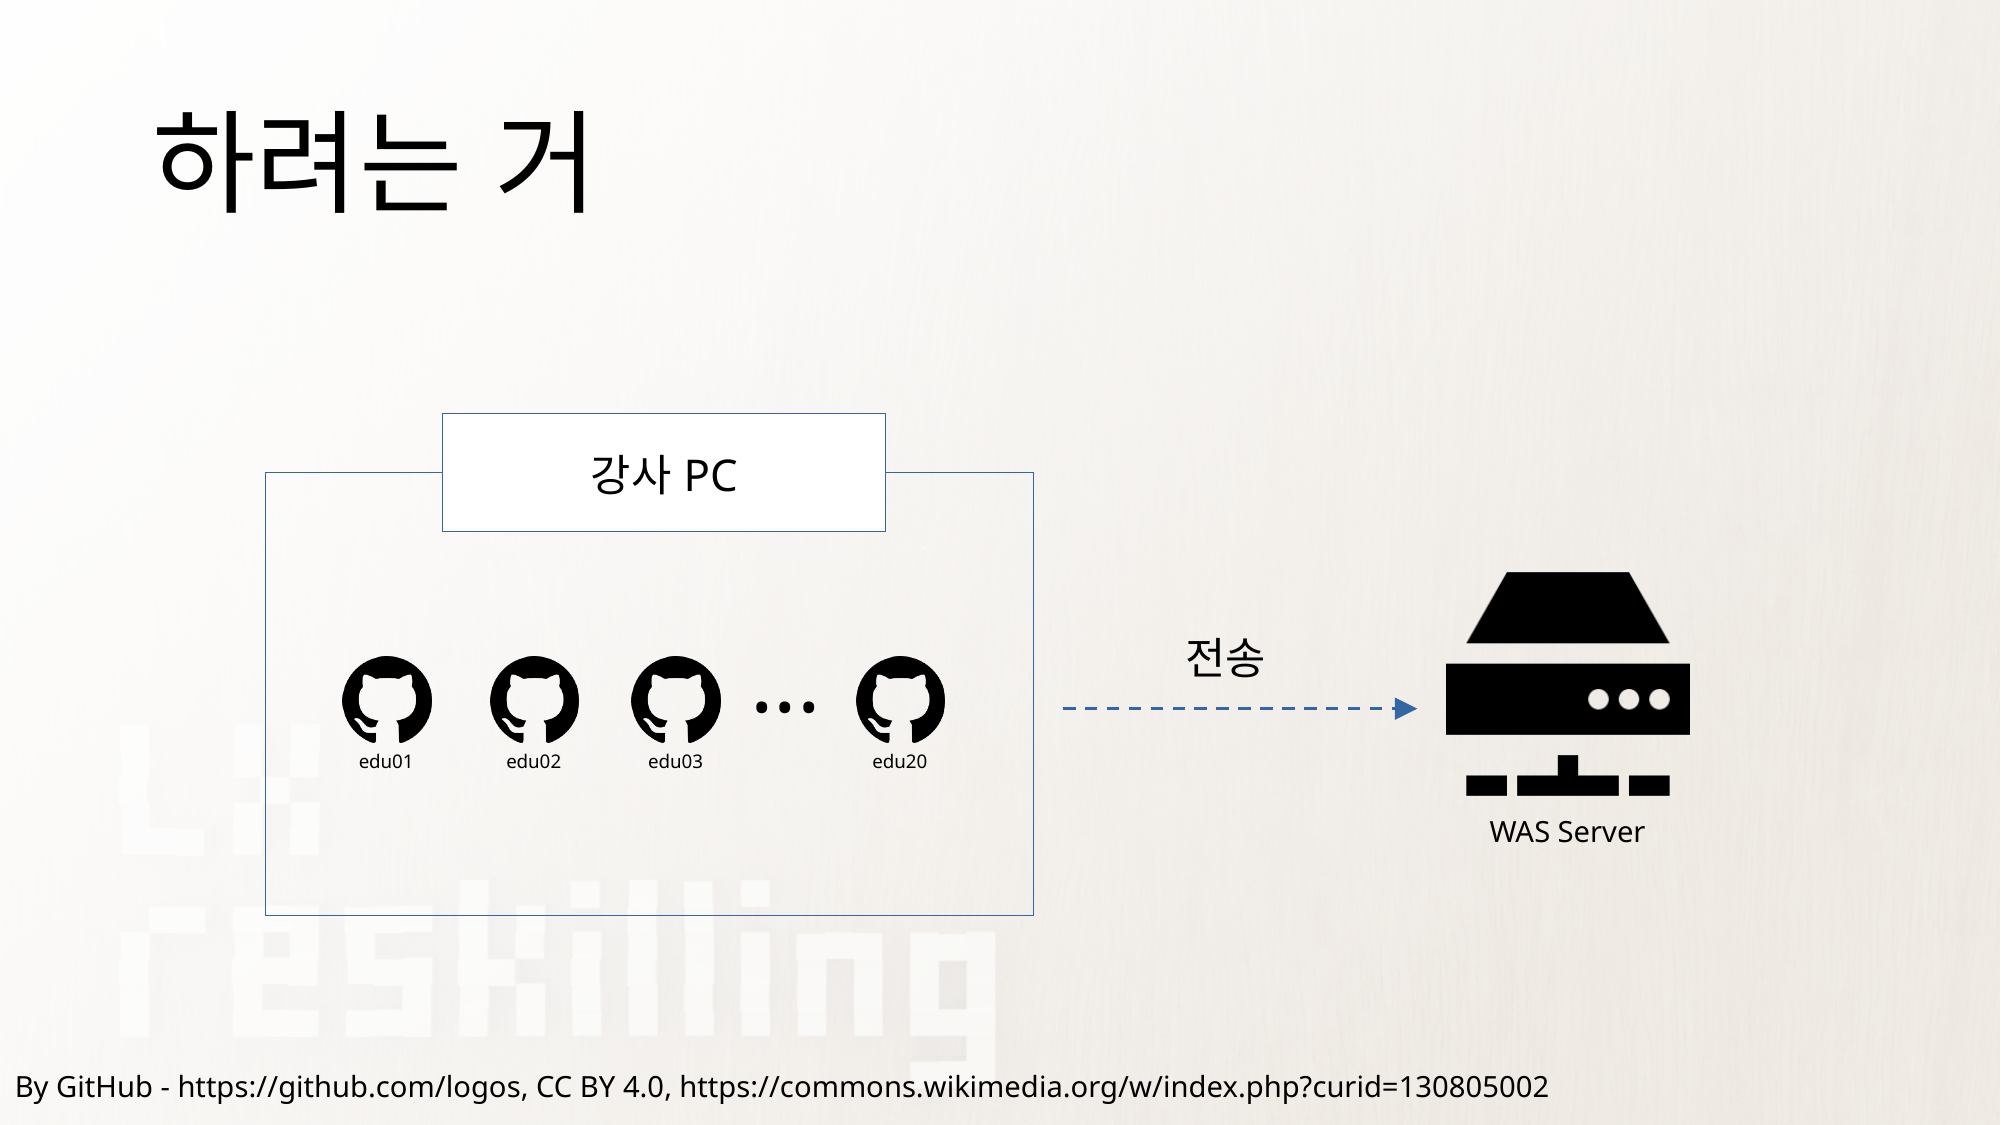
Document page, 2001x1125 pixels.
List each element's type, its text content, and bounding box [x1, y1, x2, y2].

picture [1446, 562, 1690, 806]
text_box edu02 [490, 748, 578, 774]
picture [631, 656, 721, 743]
text_box 강사 PC [442, 413, 886, 532]
text_box ... [726, 648, 845, 708]
text_box edu03 [631, 748, 720, 774]
picture [490, 656, 579, 743]
title 하려는 거 [137, 59, 1863, 278]
text_box edu01 [342, 748, 430, 774]
picture [342, 656, 432, 743]
picture [856, 656, 945, 743]
text_box WAS Server [1474, 805, 1662, 857]
text_box edu20 [856, 748, 944, 774]
text_box 전송 [1062, 596, 1388, 715]
text_box By GitHub - https://github.com/logos, CC BY 4.0, https://commons.wikimedia.org/w/index.php?curid=130805002 [0, 1047, 1949, 1125]
